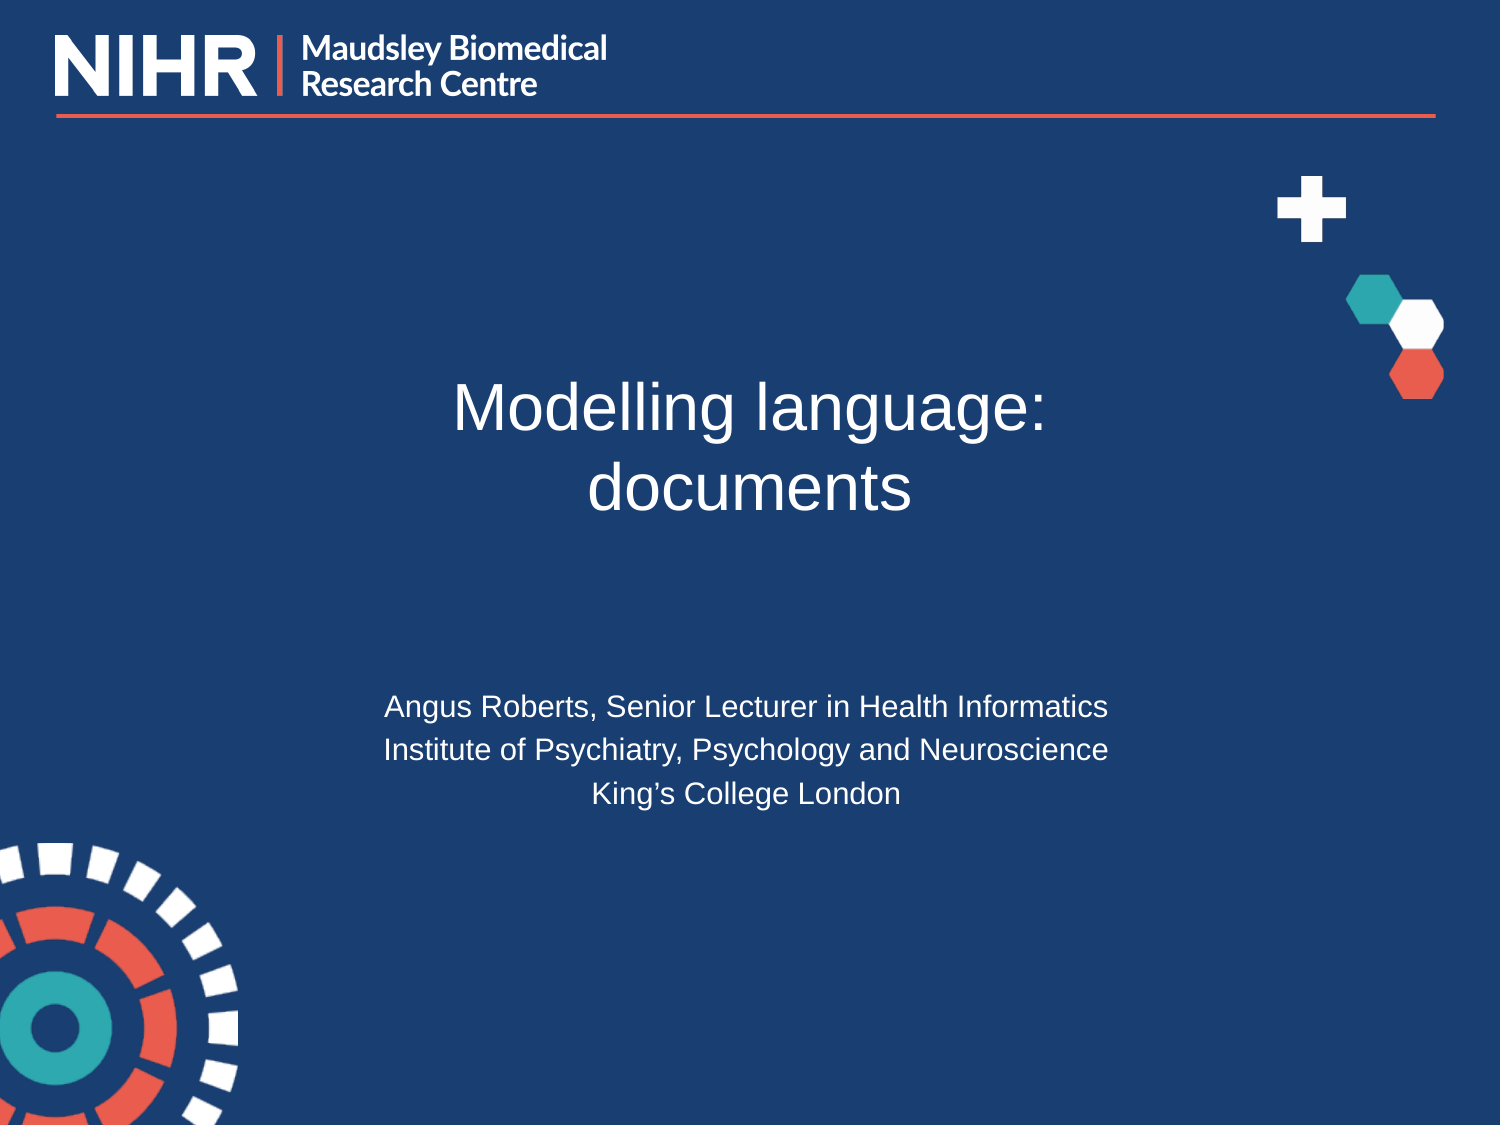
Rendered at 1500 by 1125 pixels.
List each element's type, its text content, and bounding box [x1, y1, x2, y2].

title Modelling language: documents [112, 264, 1388, 532]
subtitle Angus Roberts, Senior Lecturer in Health Informatics Institute of Psychiatry, Psychology and Neuroscience King’s College London [41, 634, 1451, 821]
picture [17, 0, 643, 140]
